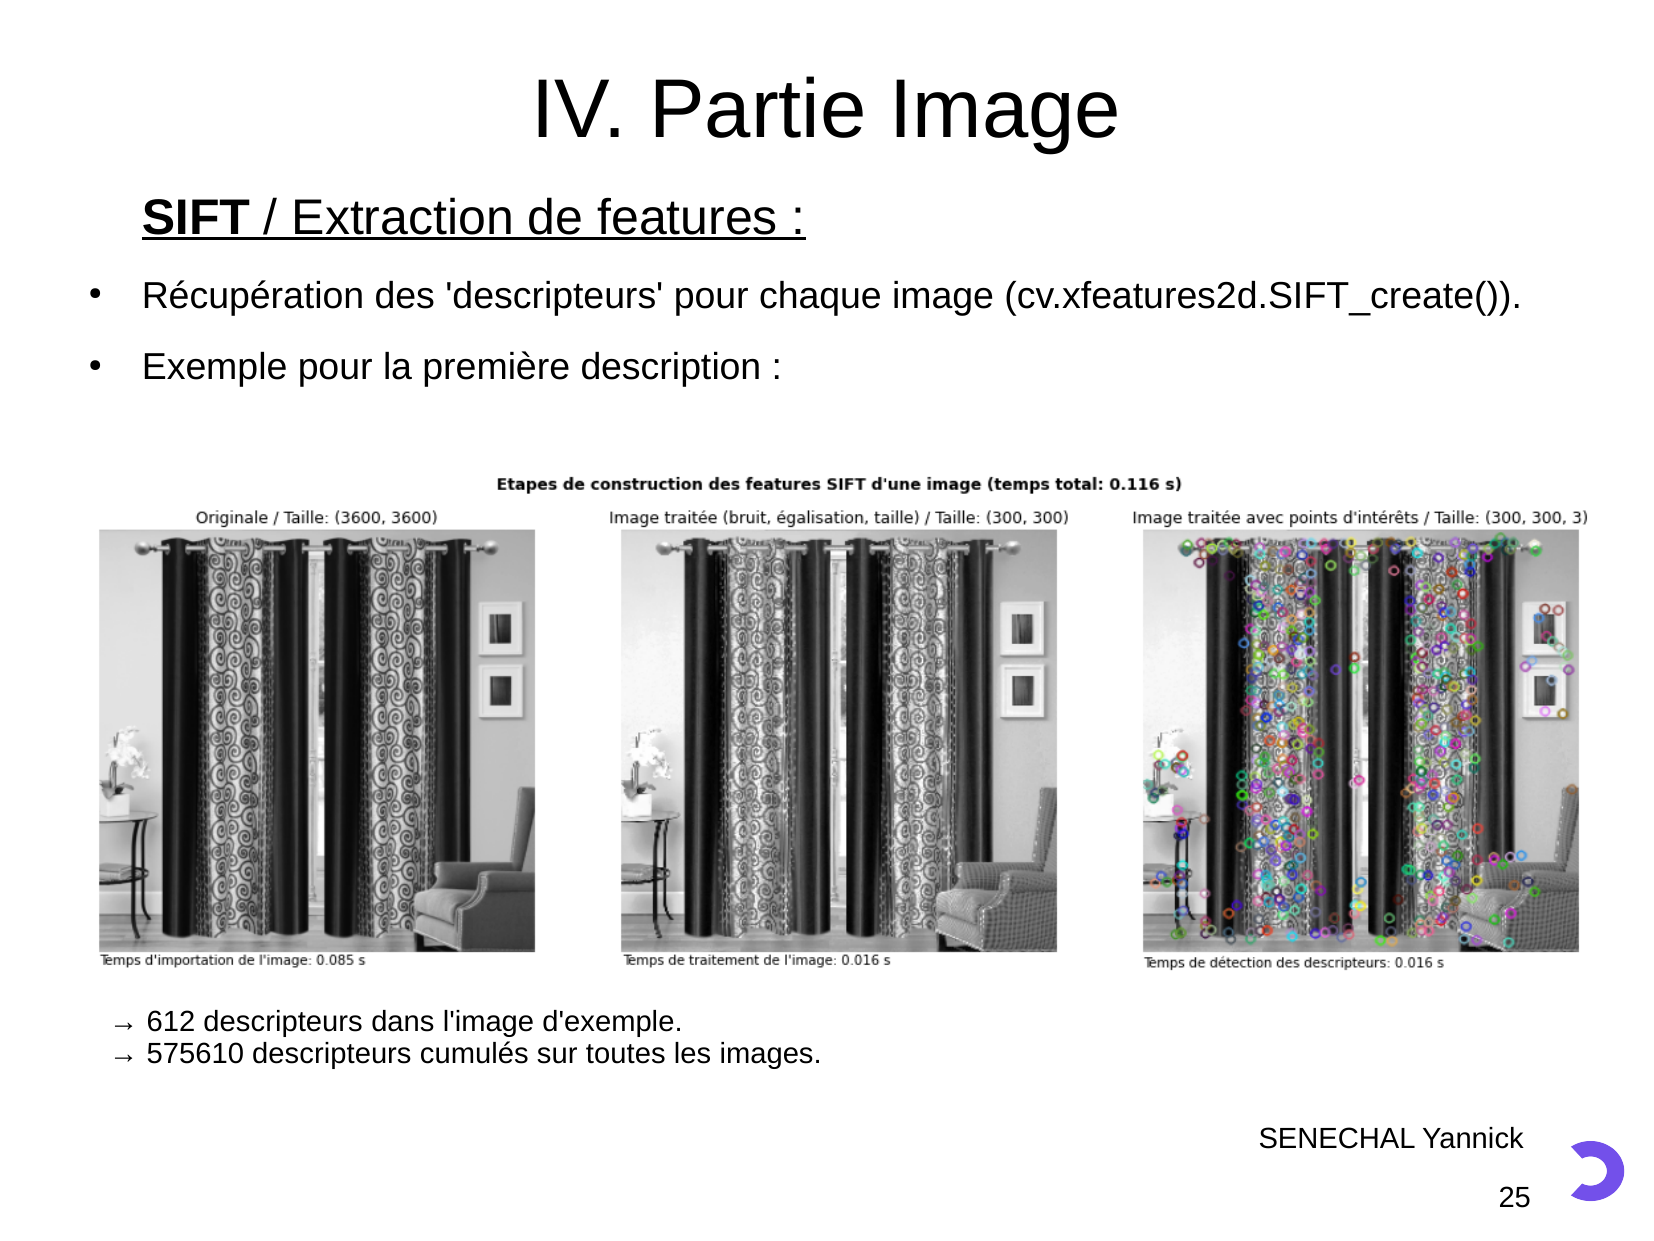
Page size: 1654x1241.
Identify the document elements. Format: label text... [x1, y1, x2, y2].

text_box → 612 descripteurs dans l'image d'exemple. → 575610 descripteurs cumulés sur toutes les images. [94, 997, 863, 1111]
picture [94, 472, 1595, 983]
picture [1539, 1125, 1642, 1217]
list SIFT / Extraction de features : Récupération des 'descripteurs' pour chaque image (cv.xfeatures2d.SIFT_create()). Exemple pour la première description : [70, 189, 1560, 994]
title IV. Partie Image [82, 5, 1571, 213]
